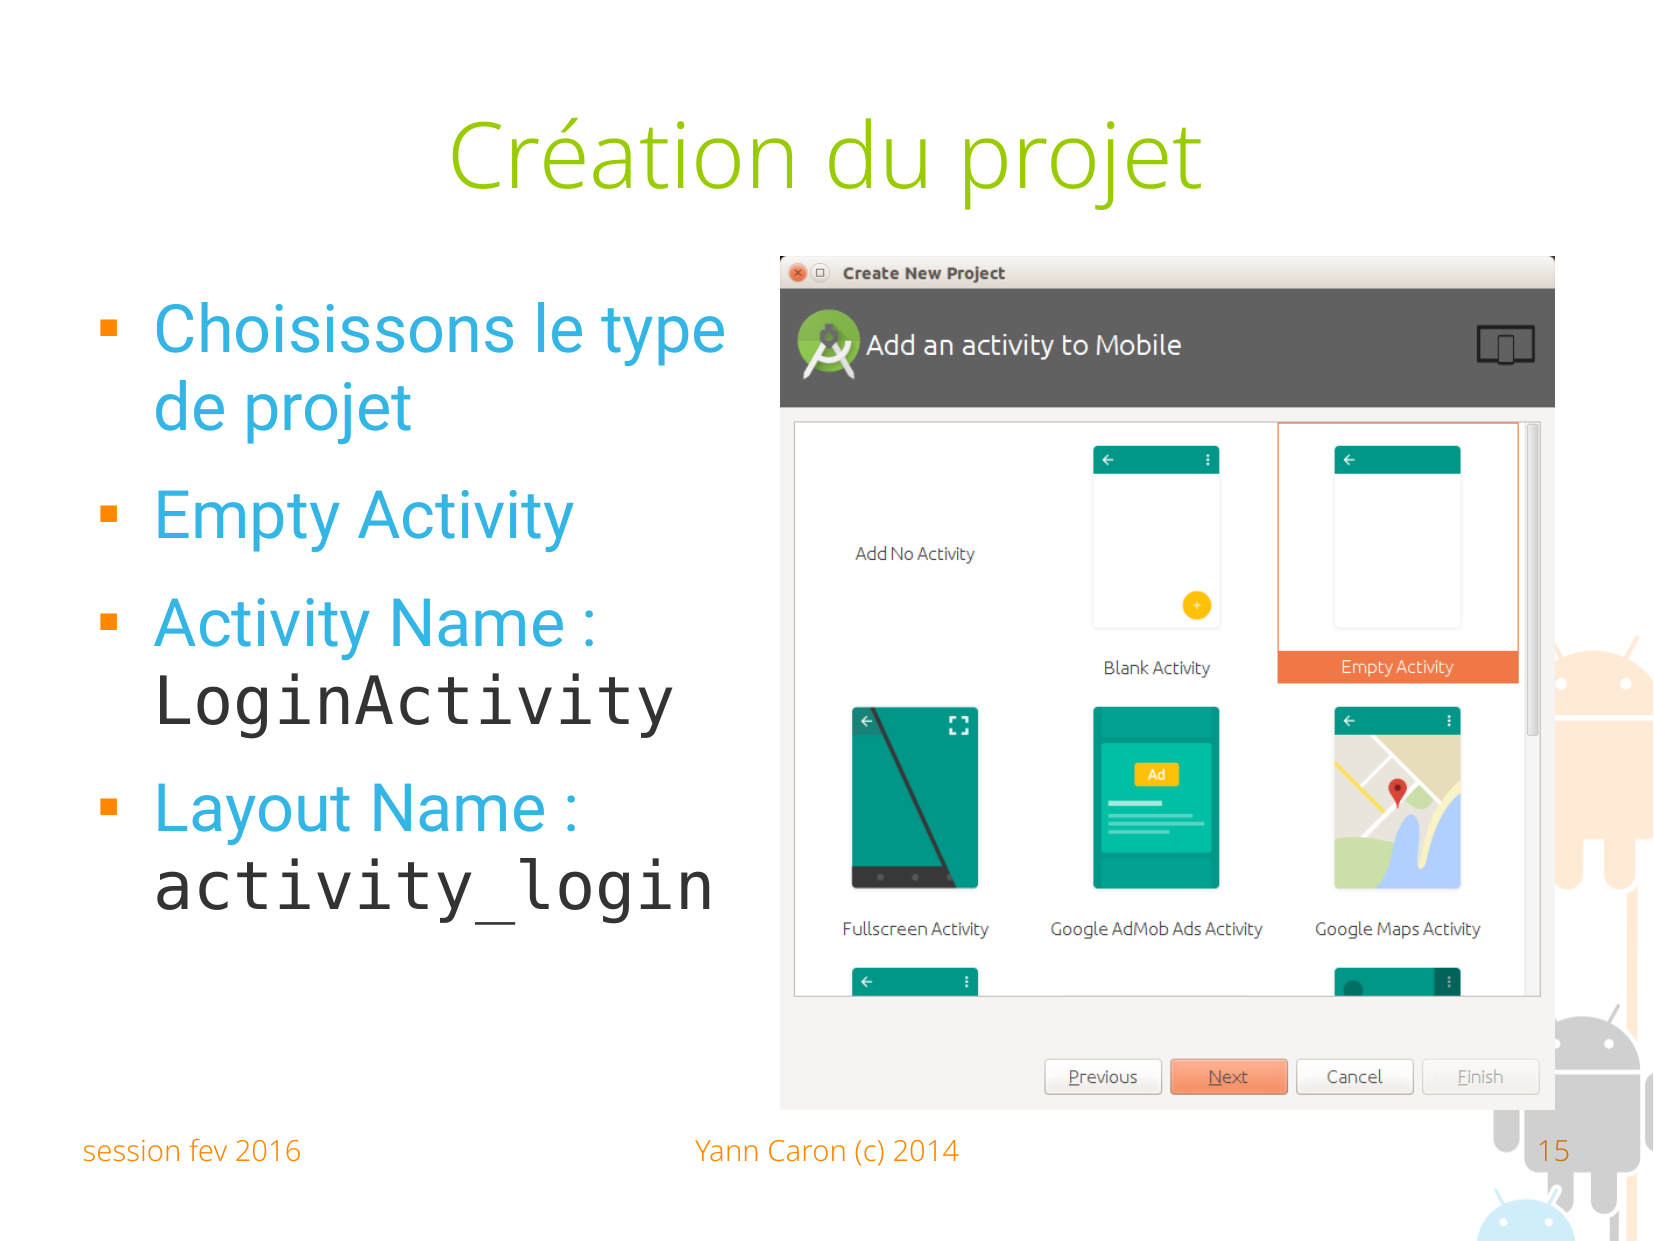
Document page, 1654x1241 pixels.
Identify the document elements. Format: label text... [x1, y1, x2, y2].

picture [240, 256, 1654, 1241]
list Choisissons le type de projet Empty Activity Activity Name : LoginActivity Layout Name : activity_login [82, 290, 751, 1010]
title Création du projet [82, 49, 1571, 257]
